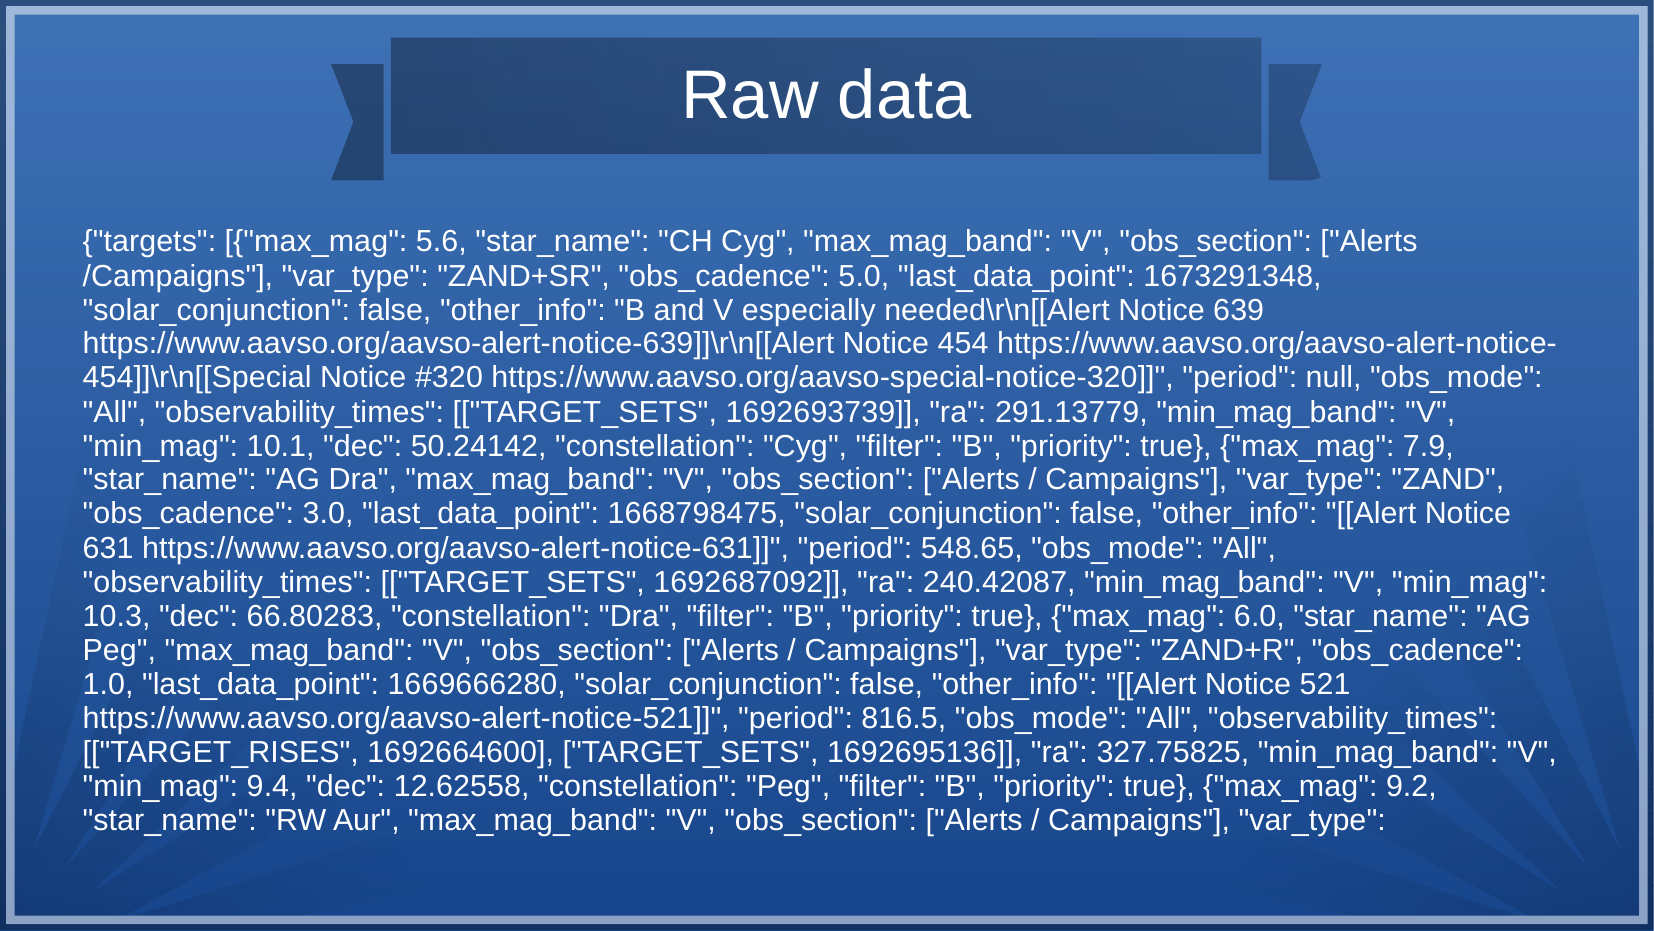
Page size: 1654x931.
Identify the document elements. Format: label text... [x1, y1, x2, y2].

title Raw data [389, 35, 1264, 154]
list {"targets": [{"max_mag": 5.6, "star_name": "CH Cyg", "max_mag_band": "V", "obs_section": ["Alerts /Campaigns"], "var_type": "ZAND+SR", "obs_cadence": 5.0, "last_data_point": 1673291348, "solar_conjunction": false, "other_info": "B and V especially needed\r\n[[Alert Notice 639 https://www.aavso.org/aavso-alert-notice-639]]\r\n[[Alert Notice 454 https://www.aavso.org/aavso-alert-notice-454]]\r\n[[Special Notice #320 https://www.aavso.org/aavso-special-notice-320]]", "period": null, "obs_mode": "All", "observability_times": [["TARGET_SETS", 1692693739]], "ra": 291.13779, "min_mag_band": "V", "min_mag": 10.1, "dec": 50.24142, "constellation": "Cyg", "filter": "B", "priority": true}, {"max_mag": 7.9, "star_name": "AG Dra", "max_mag_band": "V", "obs_section": ["Alerts / Campaigns"], "var_type": "ZAND", "obs_cadence": 3.0, "last_data_point": 1668798475, "solar_conjunction": false, "other_info": "[[Alert Notice 631 https://www.aavso.org/aavso-alert-notice-631]]", "period": 548.65, "obs_mode": "All", "observability_times": [["TARGET_SETS", 1692687092]], "ra": 240.42087, "min_mag_band": "V", "min_mag": 10.3, "dec": 66.80283, "constellation": "Dra", "filter": "B", "priority": true}, {"max_mag": 6.0, "star_name": "AG Peg", "max_mag_band": "V", "obs_section": ["Alerts / Campaigns"], "var_type": "ZAND+R", "obs_cadence": 1.0, "last_data_point": 1669666280, "solar_conjunction": false, "other_info": "[[Alert Notice 521 https://www.aavso.org/aavso-alert-notice-521]]", "period": 816.5, "obs_mode": "All", "observability_times": [["TARGET_RISES", 1692664600], ["TARGET_SETS", 1692695136]], "ra": 327.75825, "min_mag_band": "V", "min_mag": 9.4, "dec": 12.62558, "constellation": "Peg", "filter": "B", "priority": true}, {"max_mag": 9.2, "star_name": "RW Aur", "max_mag_band": "V", "obs_section": ["Alerts / Campaigns"], "var_type": [82, 224, 1571, 848]
